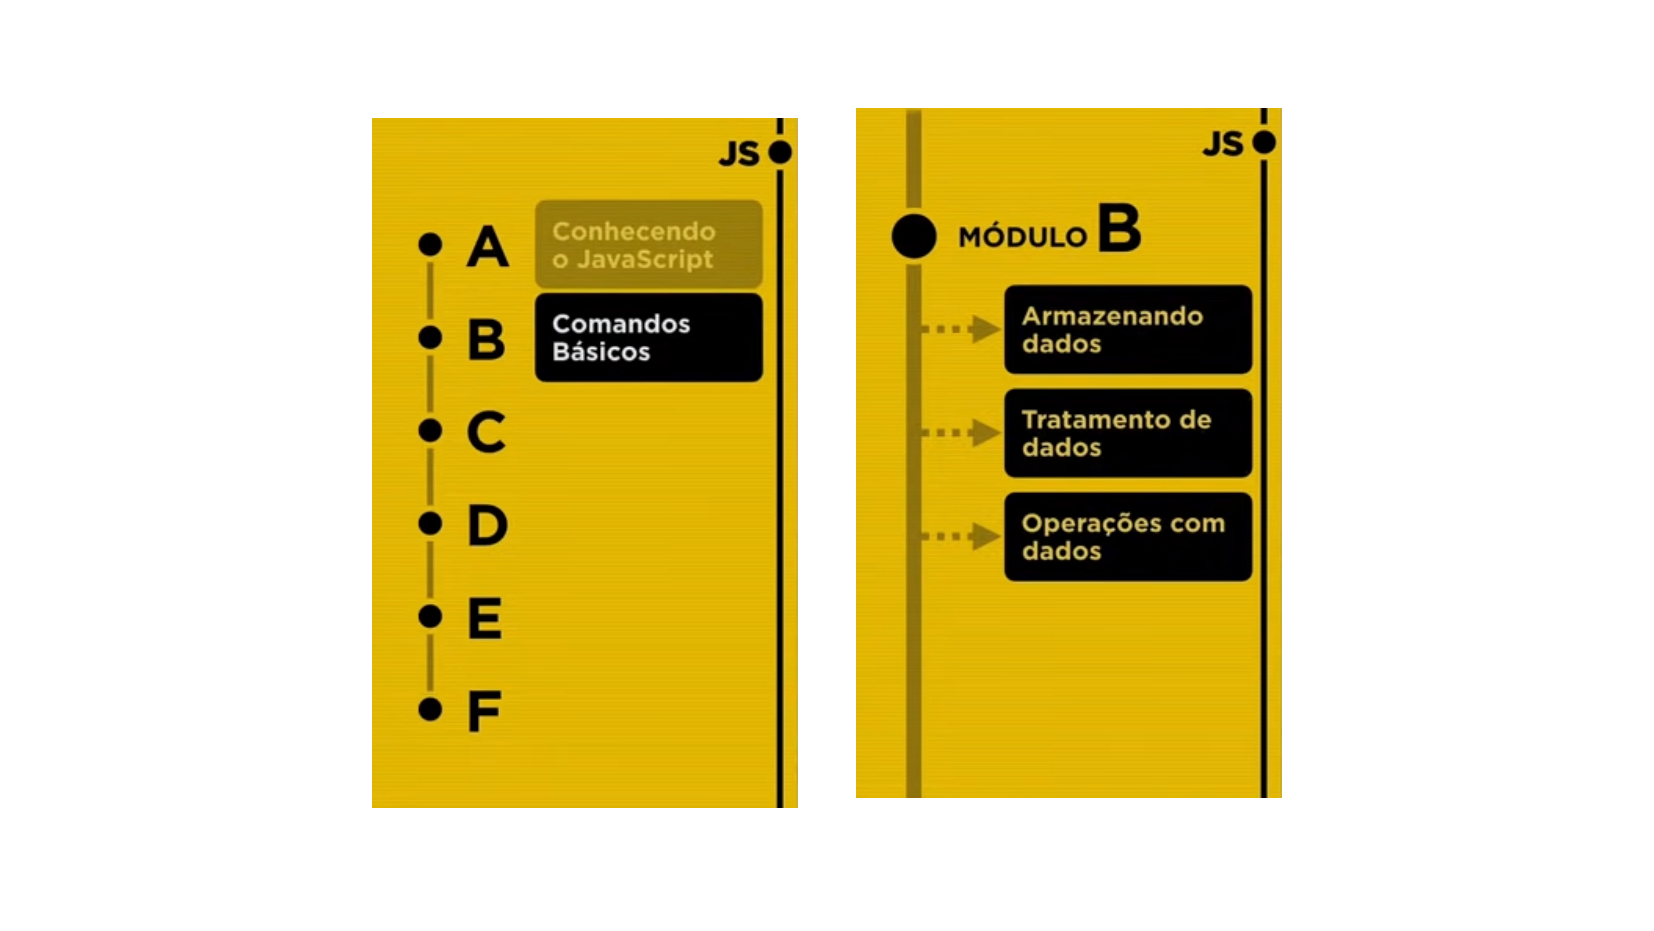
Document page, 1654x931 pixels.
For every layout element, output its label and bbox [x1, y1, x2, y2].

picture [856, 108, 1282, 798]
picture [372, 118, 798, 808]
